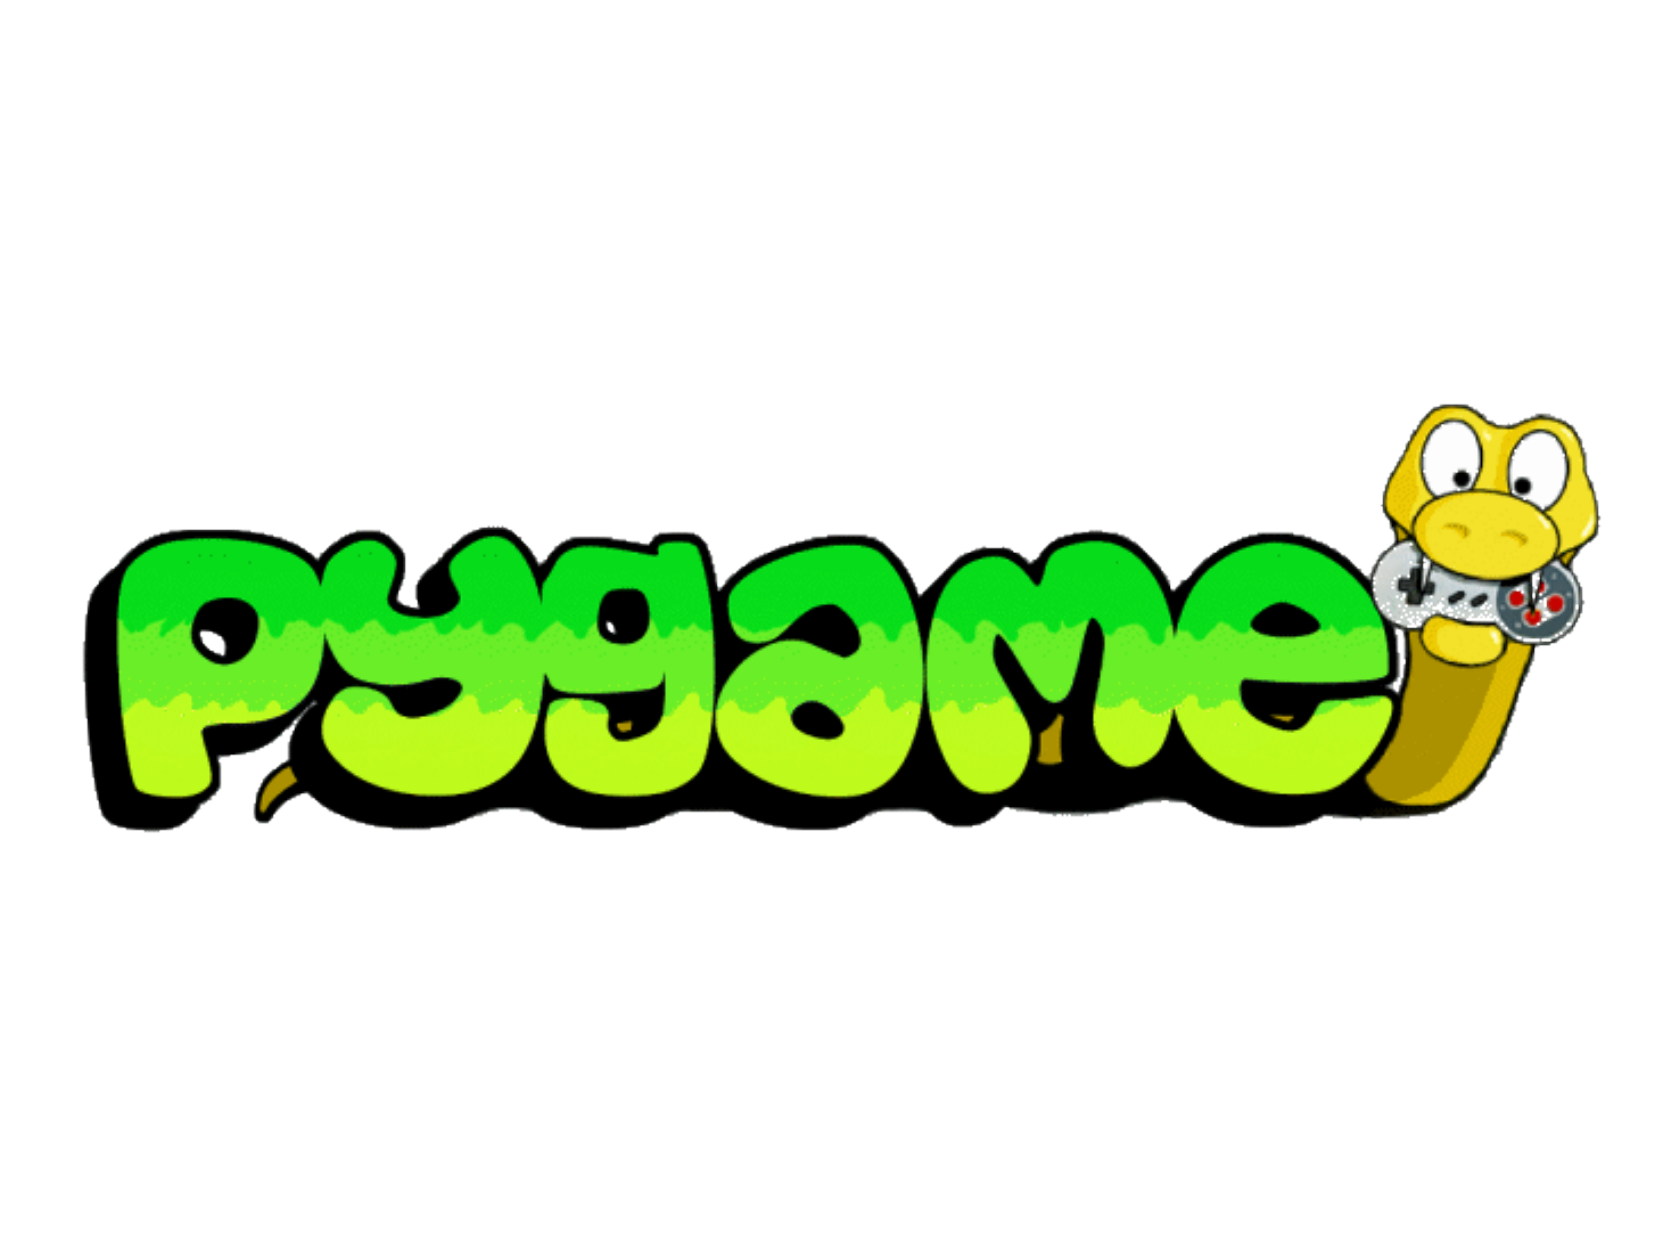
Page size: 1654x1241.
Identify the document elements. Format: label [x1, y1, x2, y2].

picture [74, 391, 1613, 847]
